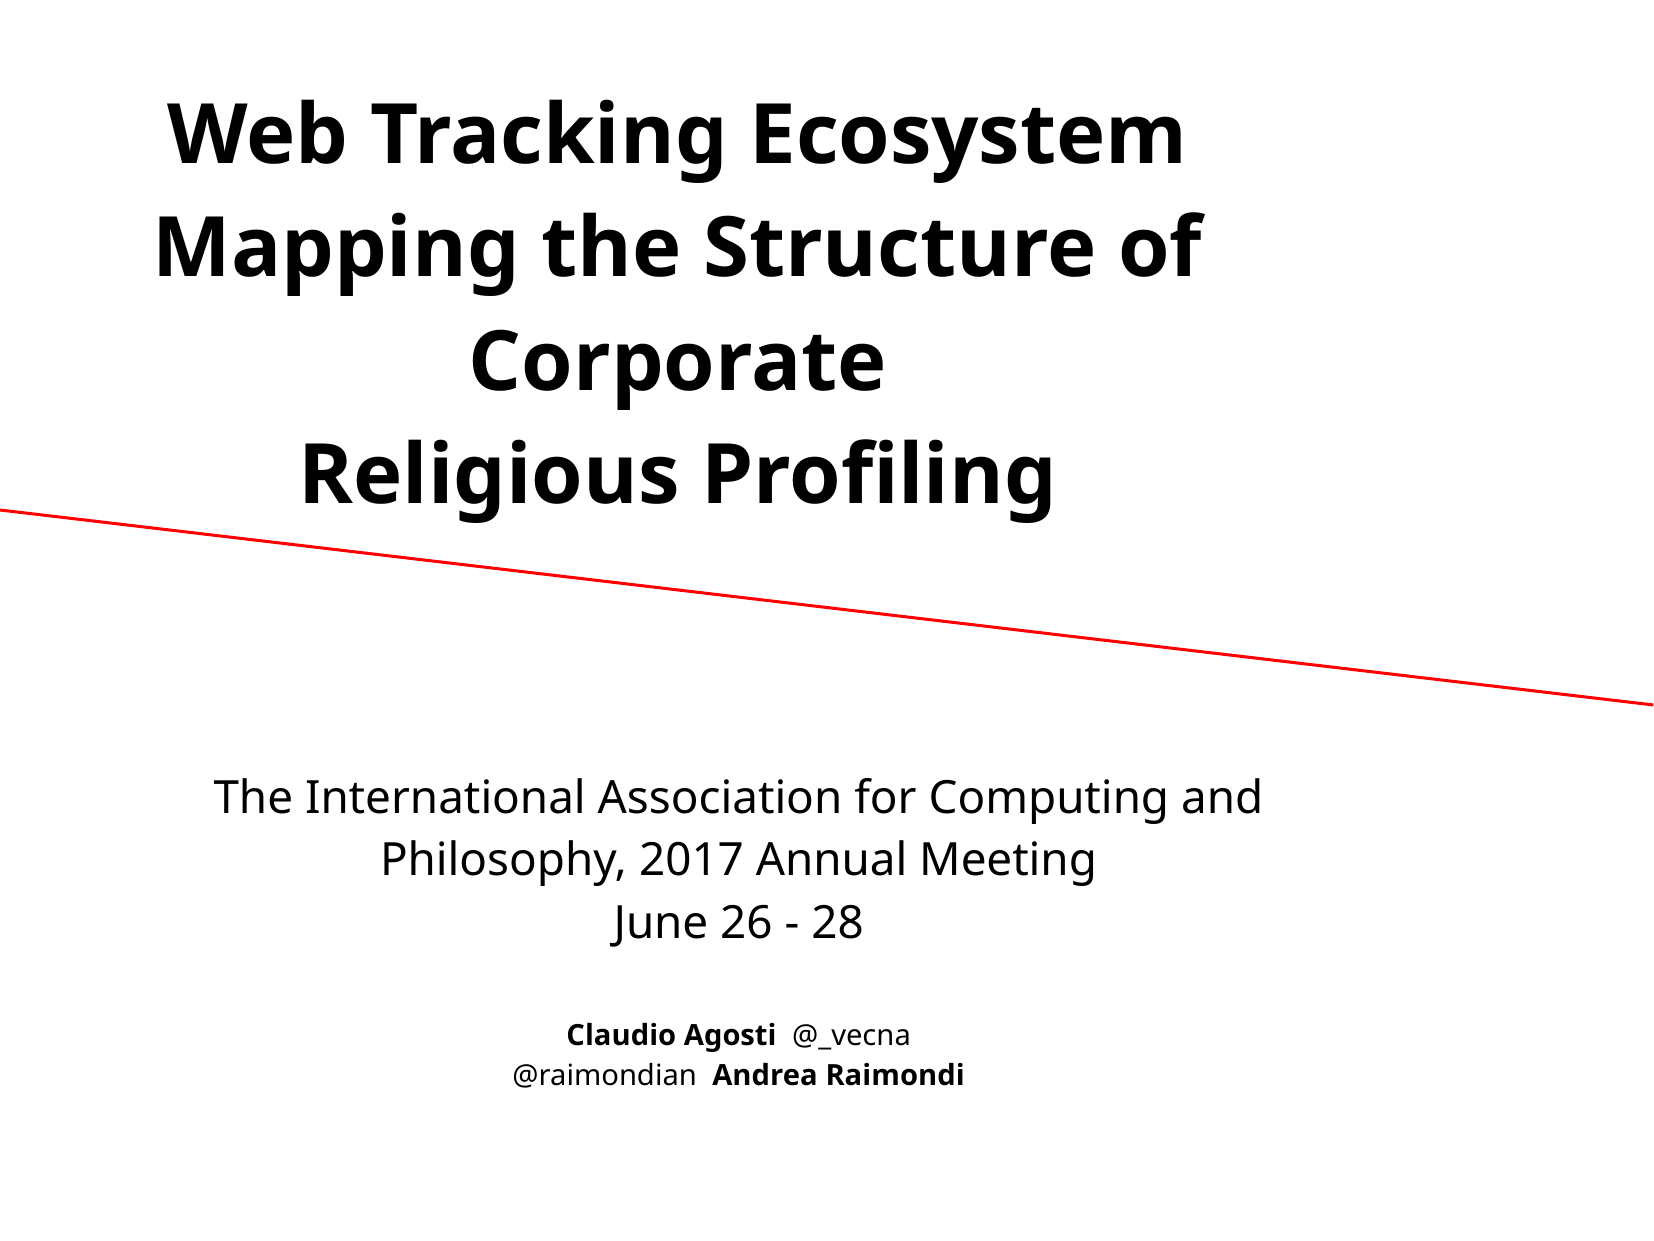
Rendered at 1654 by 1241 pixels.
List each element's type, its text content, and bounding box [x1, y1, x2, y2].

text_box The International Association for Computing and Philosophy, 2017 Annual Meeting June 26 - 28 Claudio Agosti @_vecna @raimondian Andrea Raimondi [197, 755, 1500, 1141]
text_box Web Tracking Ecosystem Mapping the Structure of Corporate Religious Profiling [136, 65, 1539, 615]
